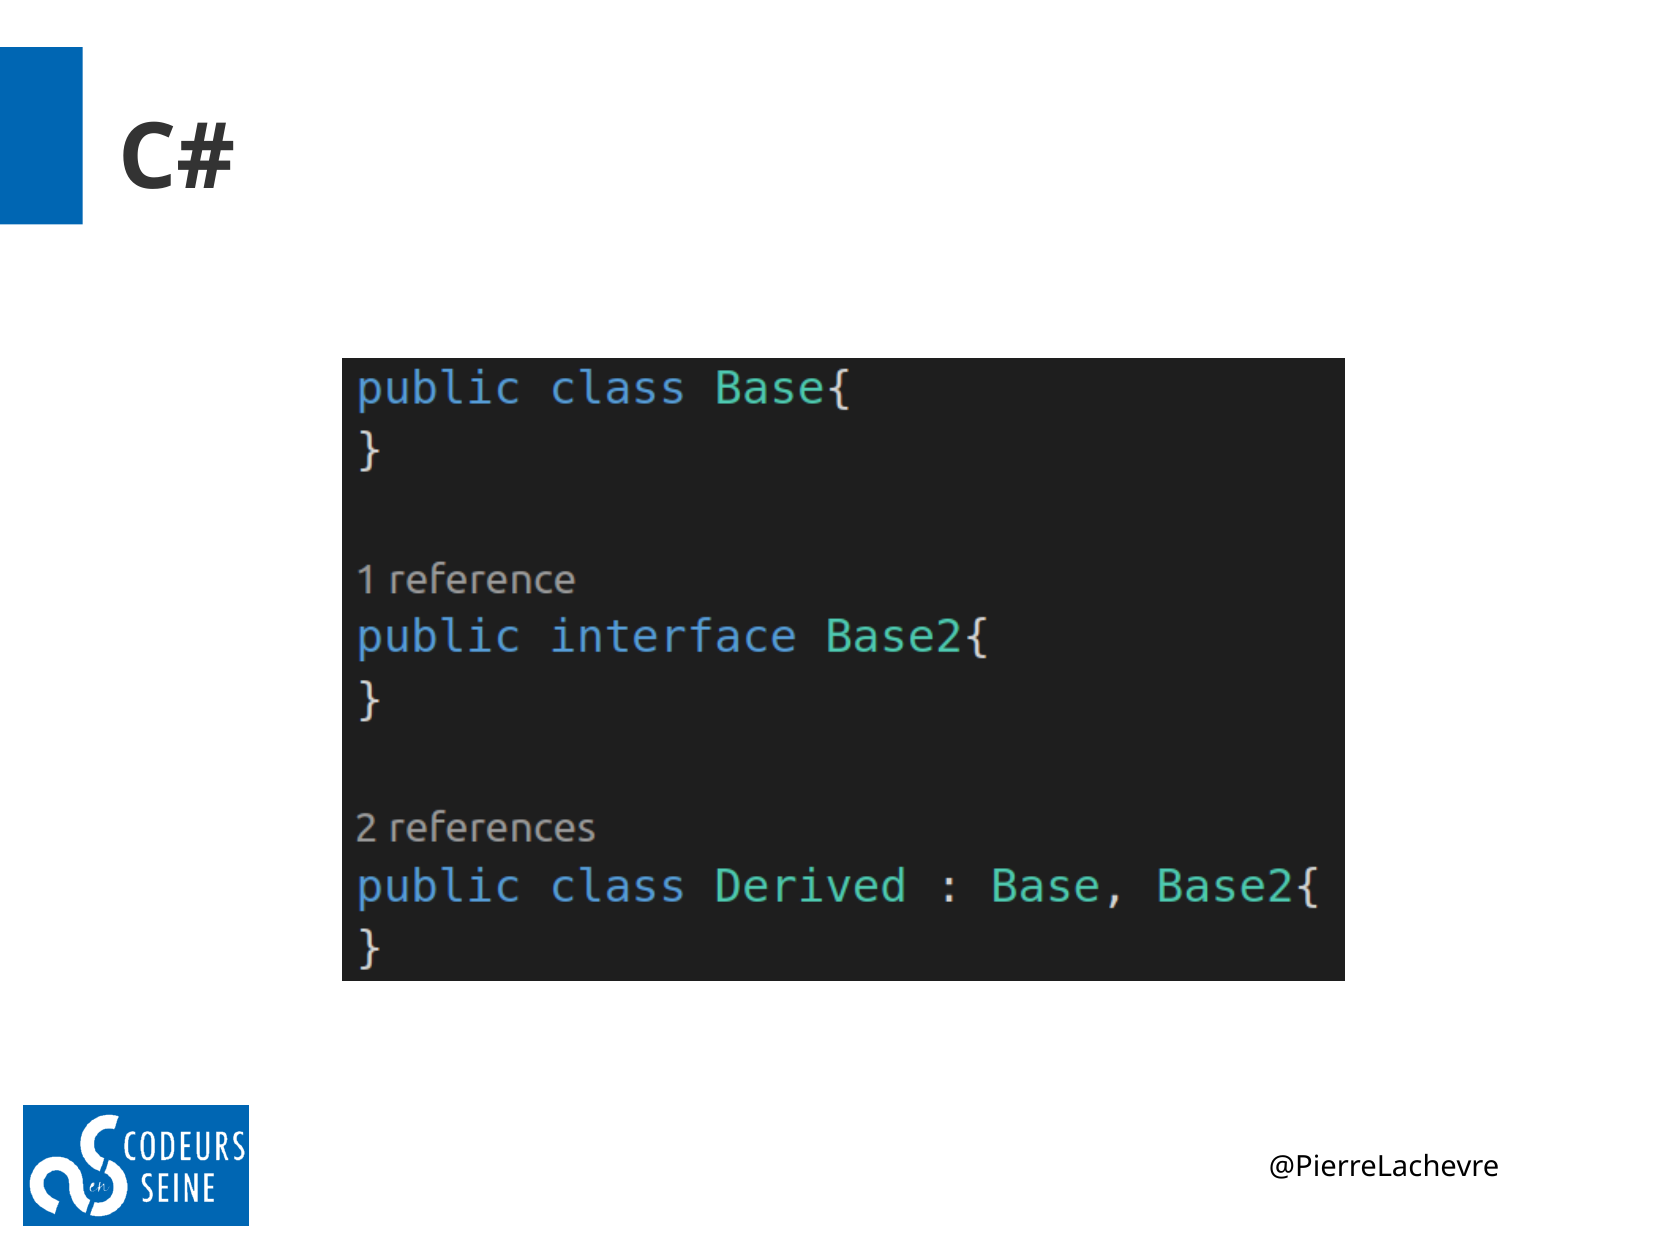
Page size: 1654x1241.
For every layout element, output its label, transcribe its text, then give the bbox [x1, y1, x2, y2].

picture [342, 358, 1345, 981]
title C# [118, 49, 1571, 257]
picture [23, 1105, 249, 1226]
